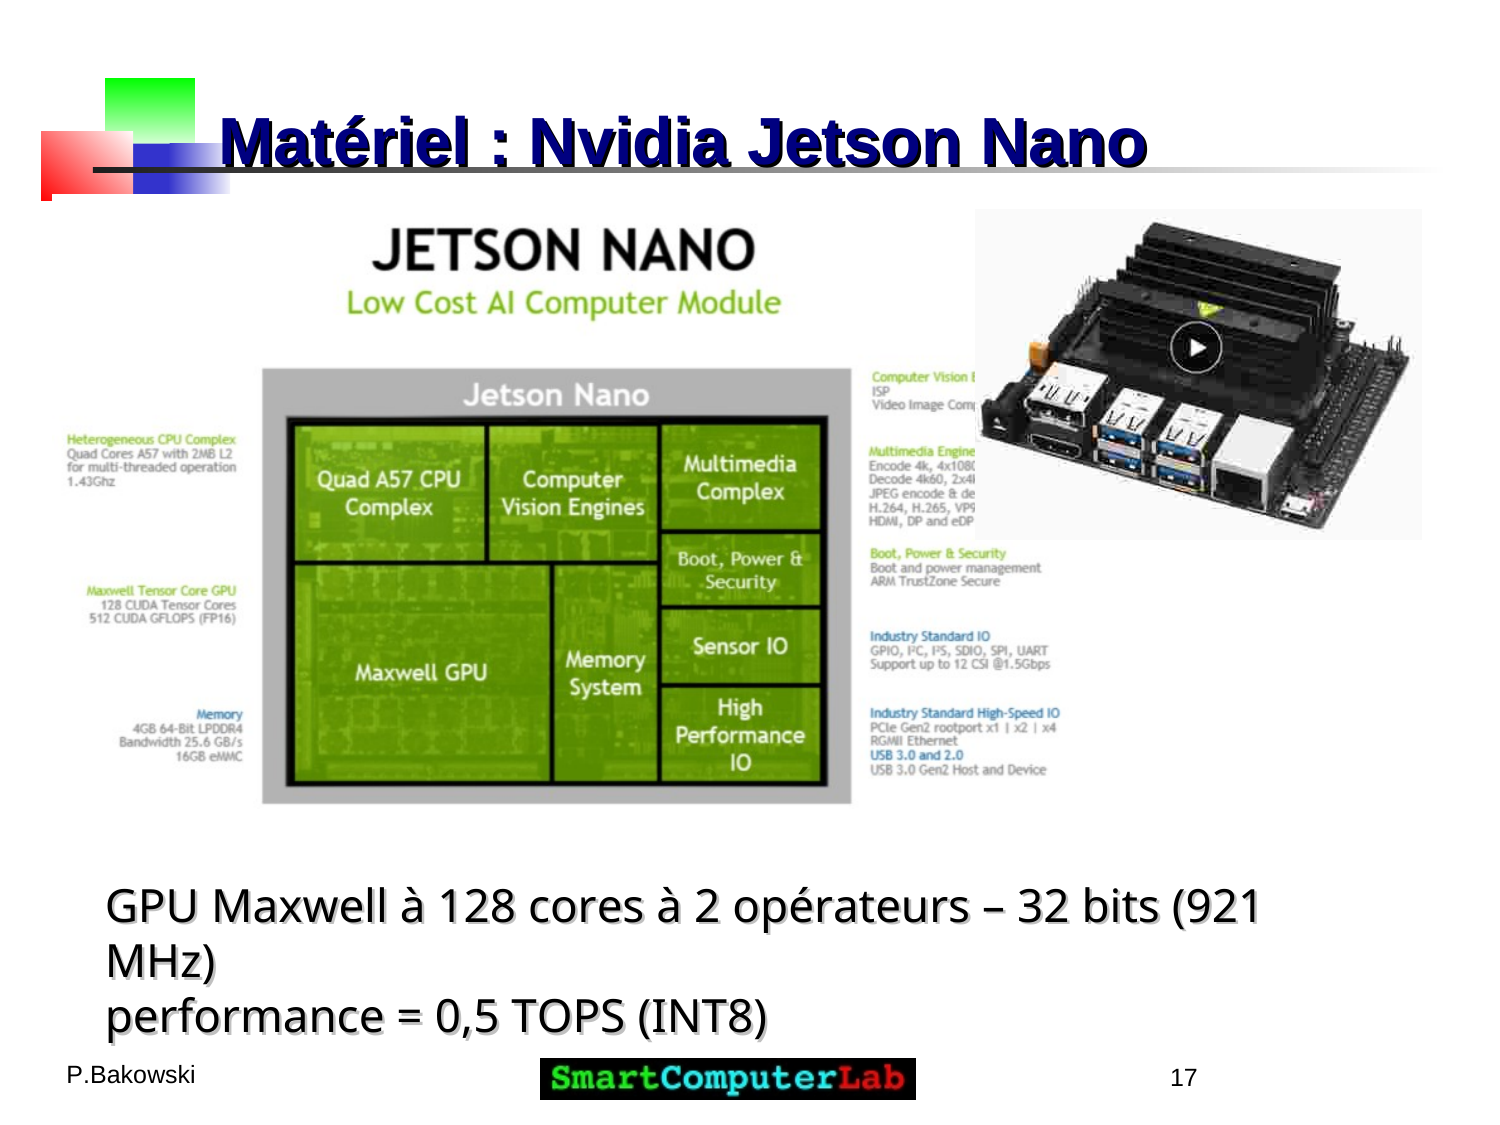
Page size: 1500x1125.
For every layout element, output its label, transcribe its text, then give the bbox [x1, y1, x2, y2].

text_box GPU Maxwell à 128 cores à 2 opérateurs – 32 bits (921 MHz) performance = 0,5 TOPS (INT8) [90, 869, 1371, 1005]
picture [540, 1058, 916, 1100]
title Matériel : Nvidia Jetson Nano [203, 90, 1456, 186]
picture [52, 194, 1422, 858]
